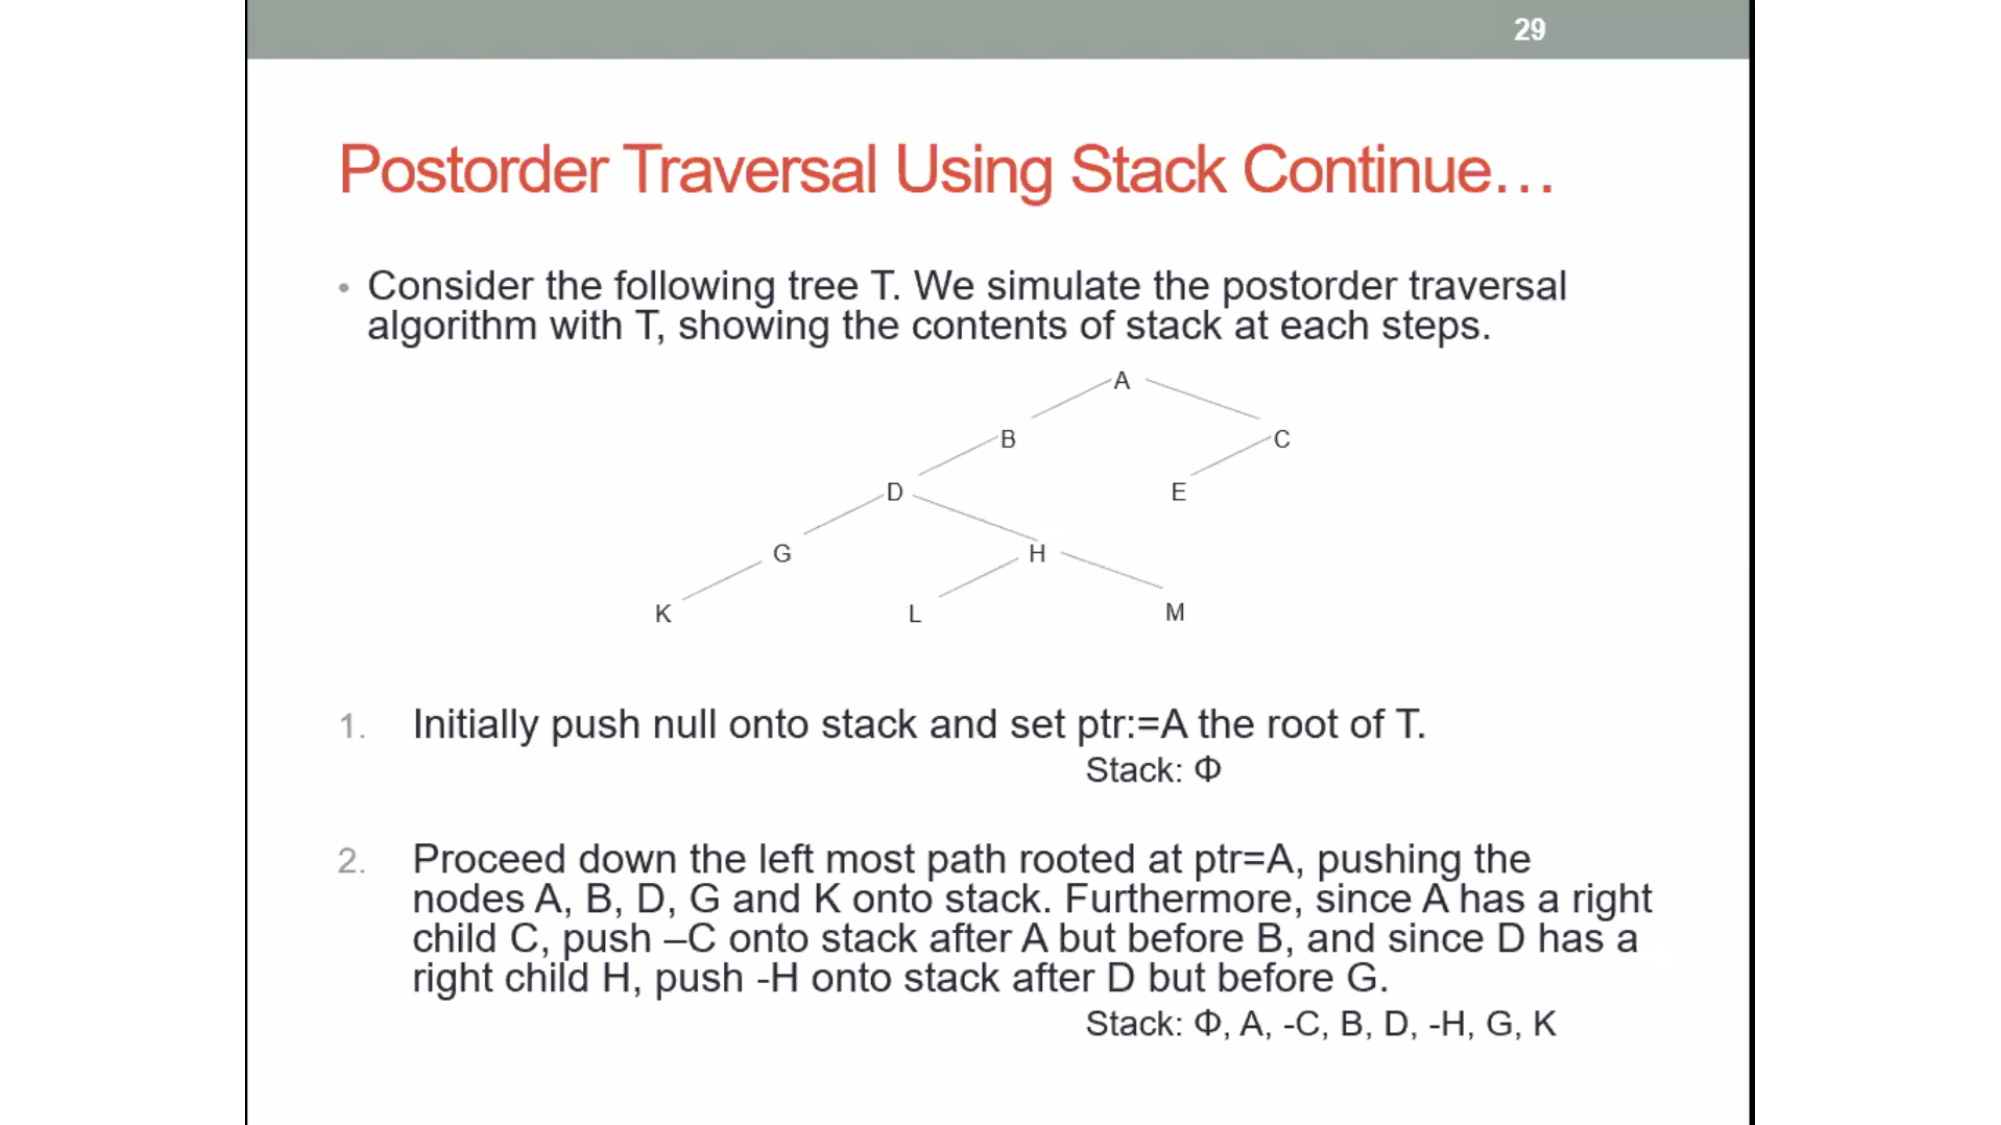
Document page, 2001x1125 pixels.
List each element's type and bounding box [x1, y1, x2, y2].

picture [245, 0, 1755, 1125]
